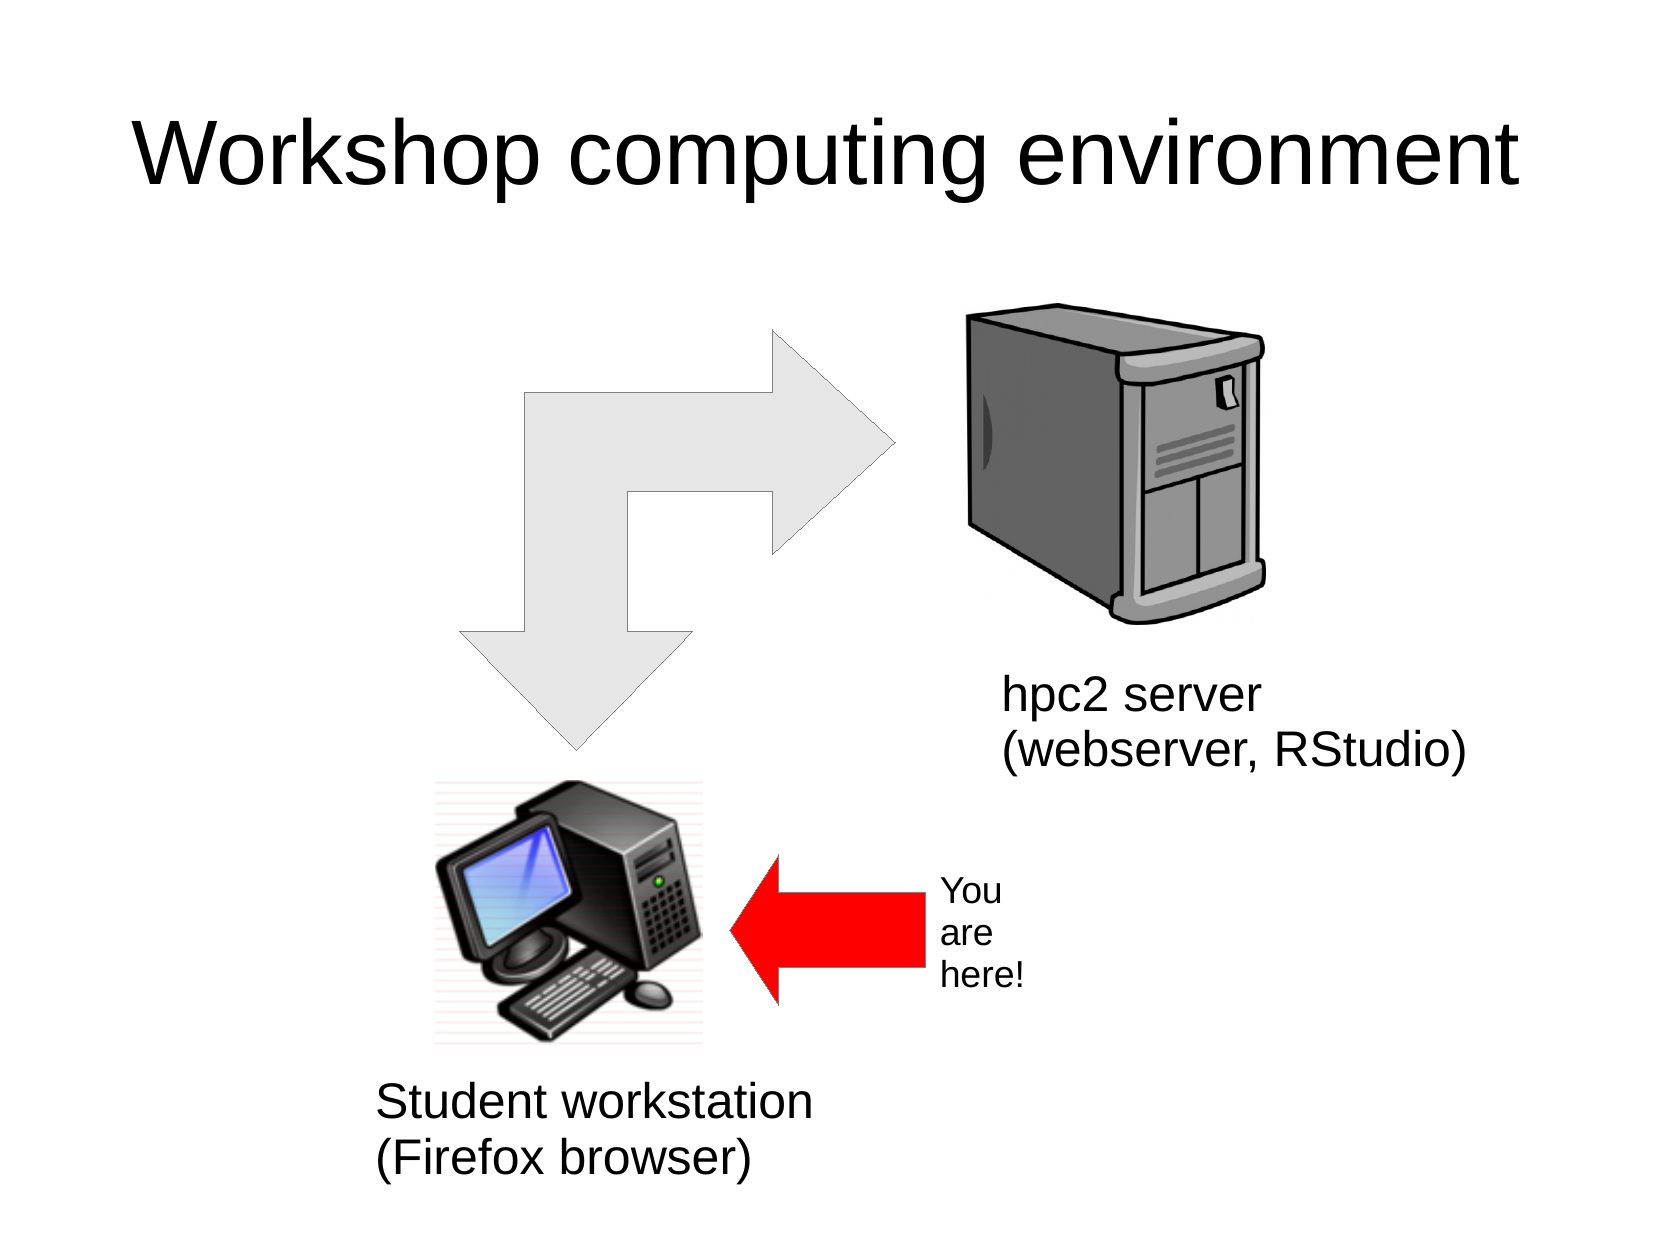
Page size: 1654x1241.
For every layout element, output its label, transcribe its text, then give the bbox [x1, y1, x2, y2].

title Workshop computing environment [82, 49, 1571, 257]
text_box [729, 854, 925, 1006]
text_box hpc2 server (webserver, RStudio) [986, 658, 1483, 785]
text_box [459, 329, 896, 751]
picture [435, 780, 703, 1047]
picture [965, 303, 1266, 625]
text_box You are here! [925, 861, 1061, 1003]
text_box Student workstation (Firefox browser) [360, 1065, 830, 1193]
